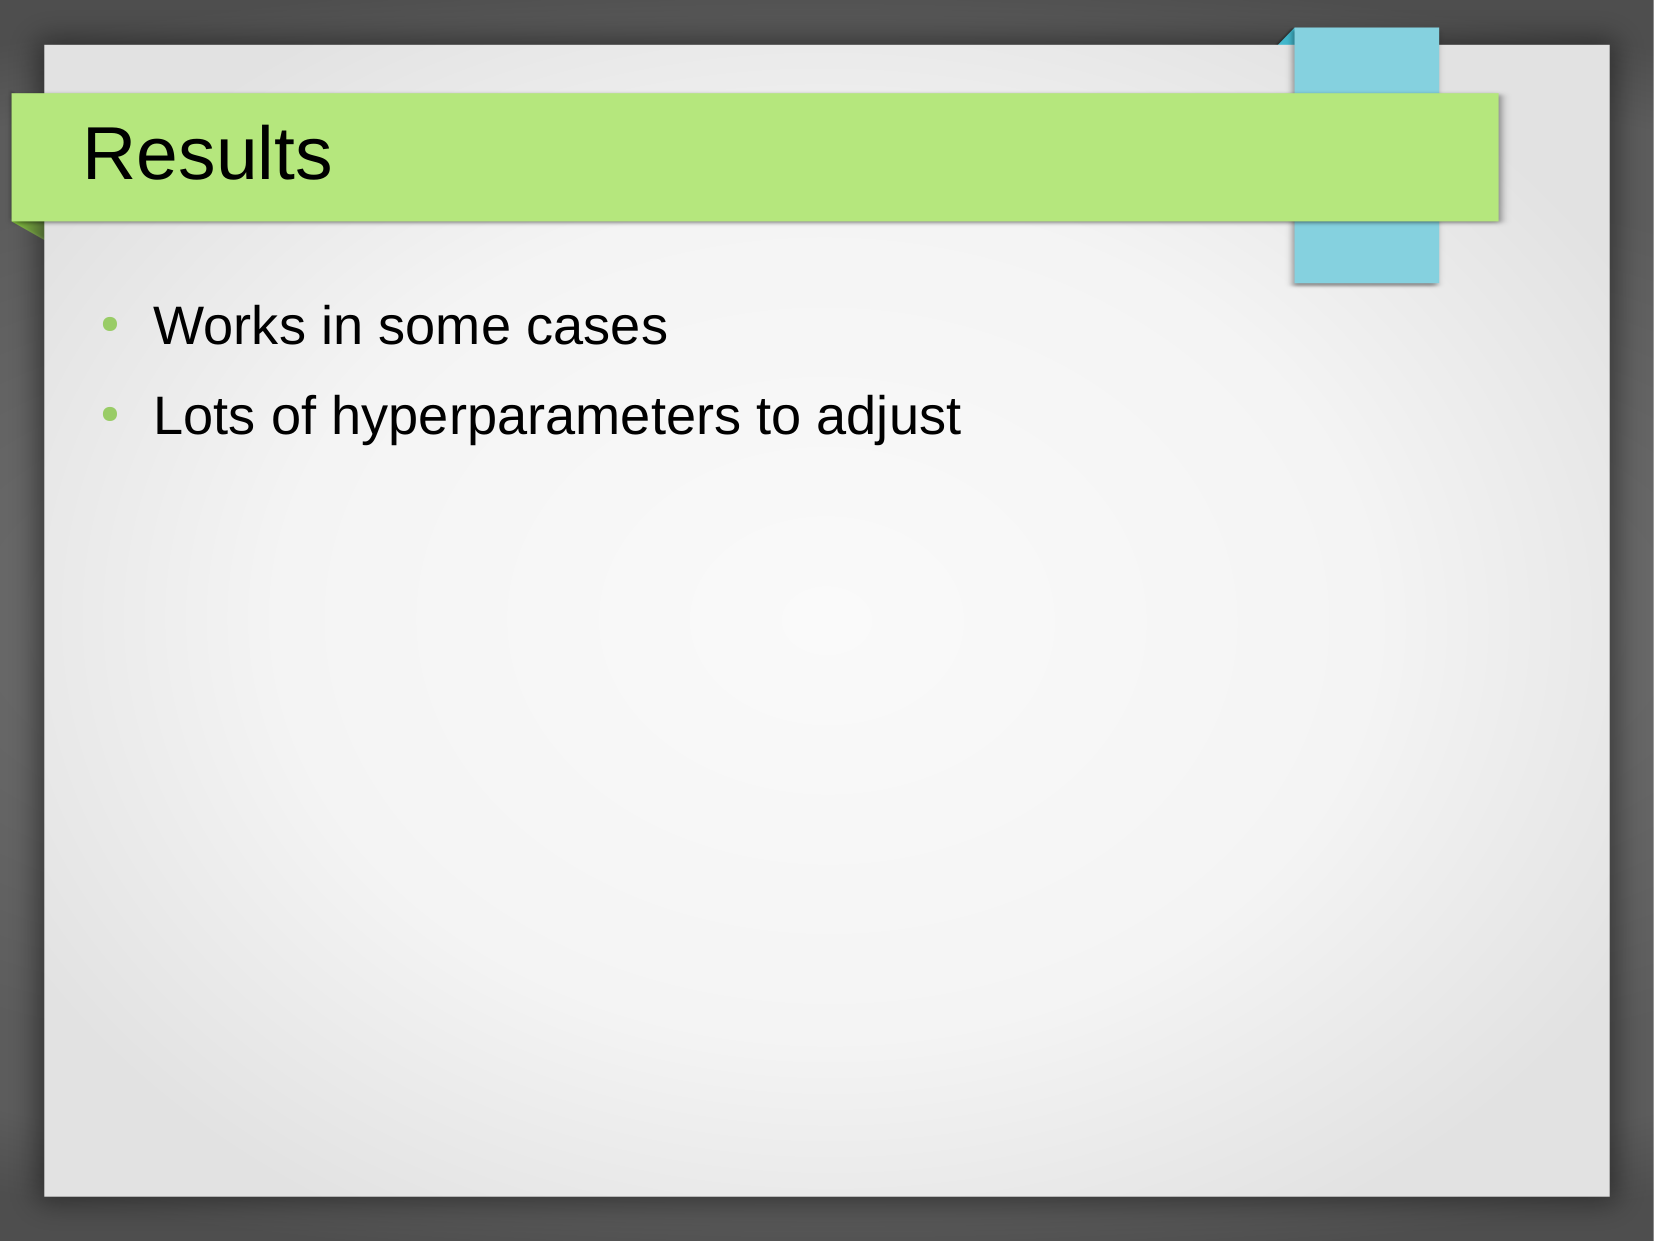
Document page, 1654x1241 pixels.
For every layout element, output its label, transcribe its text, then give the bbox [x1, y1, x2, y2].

list Works in some cases Lots of hyperparameters to adjust [82, 295, 1571, 1015]
title Results [82, 94, 1264, 213]
picture [0, 0, 1654, 1241]
